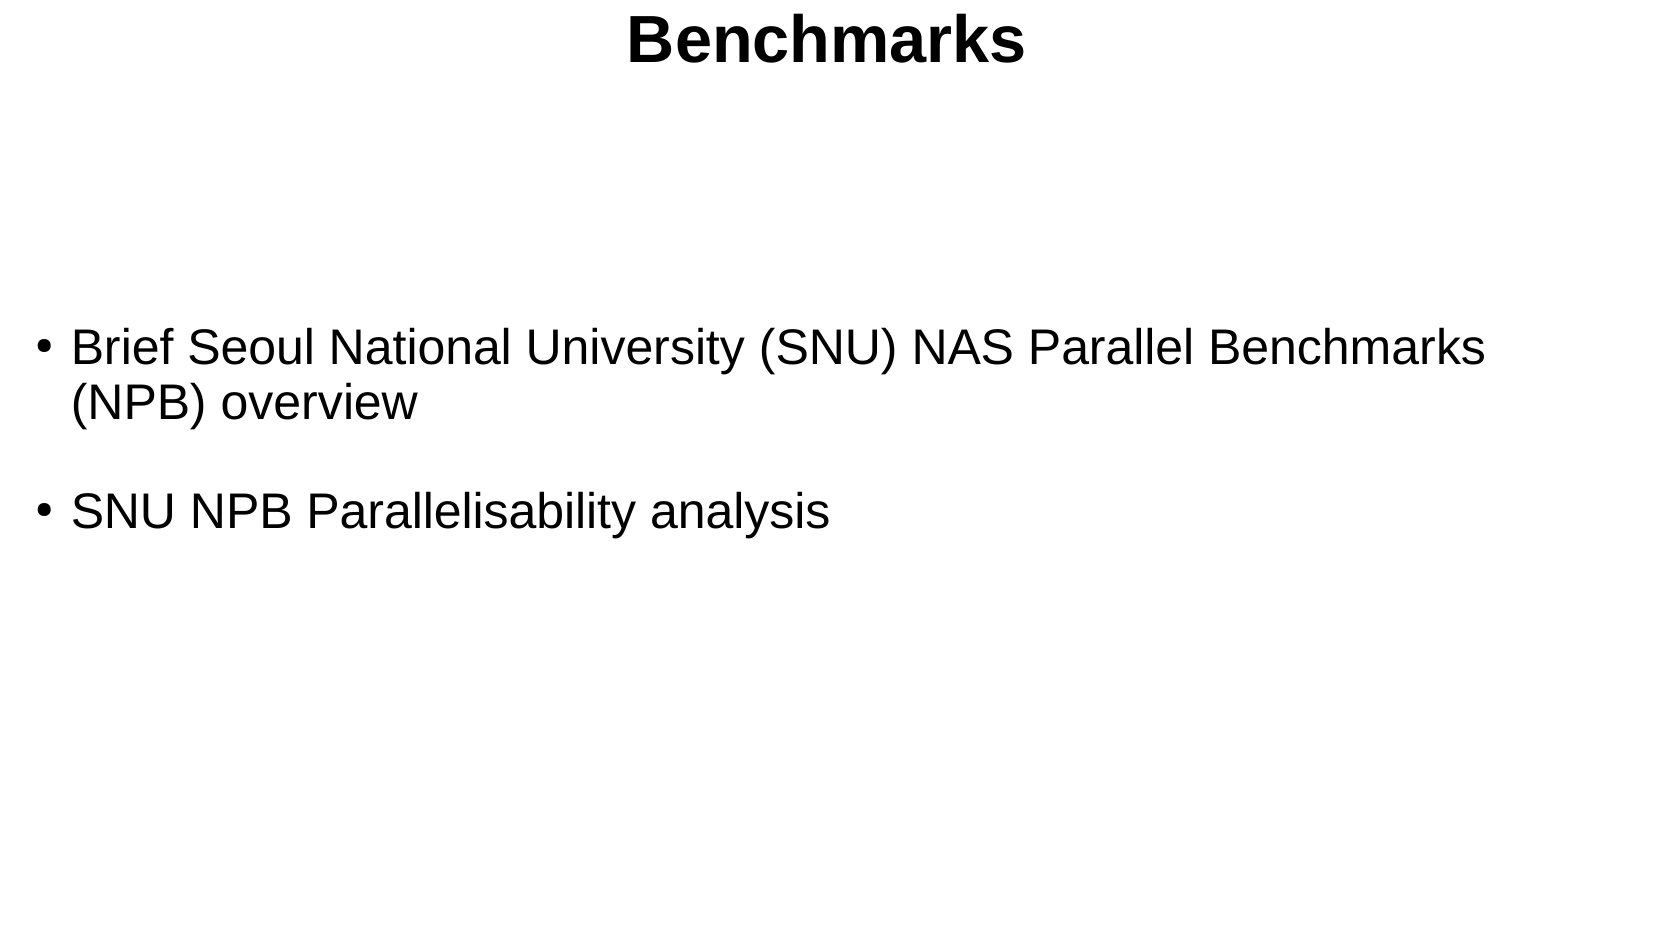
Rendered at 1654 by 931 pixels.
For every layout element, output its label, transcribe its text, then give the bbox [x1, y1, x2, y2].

text_box Brief Seoul National University (SNU) NAS Parallel Benchmarks (NPB) overview SNU NPB Parallelisability analysis [35, 318, 1619, 540]
title Benchmarks [0, 0, 1654, 80]
